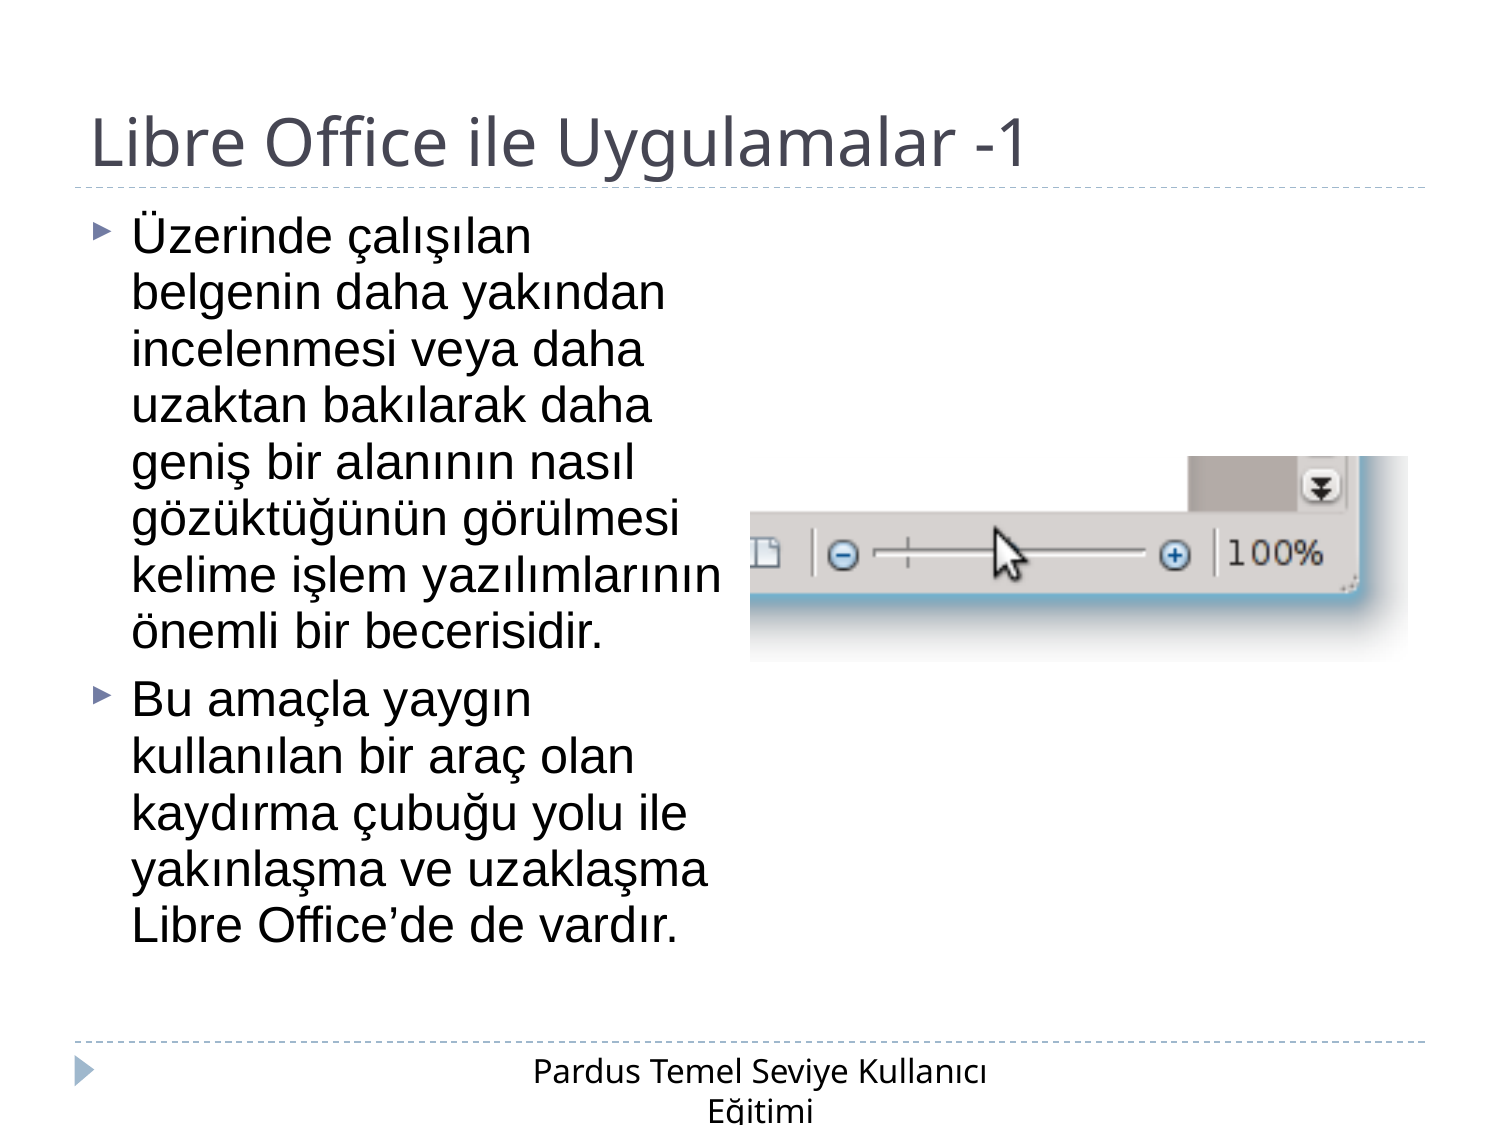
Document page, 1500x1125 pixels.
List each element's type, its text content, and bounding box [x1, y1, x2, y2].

list Üzerinde çalışılan belgenin daha yakından incelenmesi veya daha uzaktan bakılarak daha geniş bir alanının nasıl gözüktüğünün görülmesi kelime işlem yazılımlarının önemli bir becerisidir. Bu amaçla yaygın kullanılan bir araç olan kaydırma çubuğu yolu ile yakınlaşma ve uzaklaşma Libre Office’de de vardır. [75, 200, 738, 1010]
picture [750, 456, 1408, 662]
title Libre Office ile Uygulamalar -1 [75, 37, 1425, 188]
